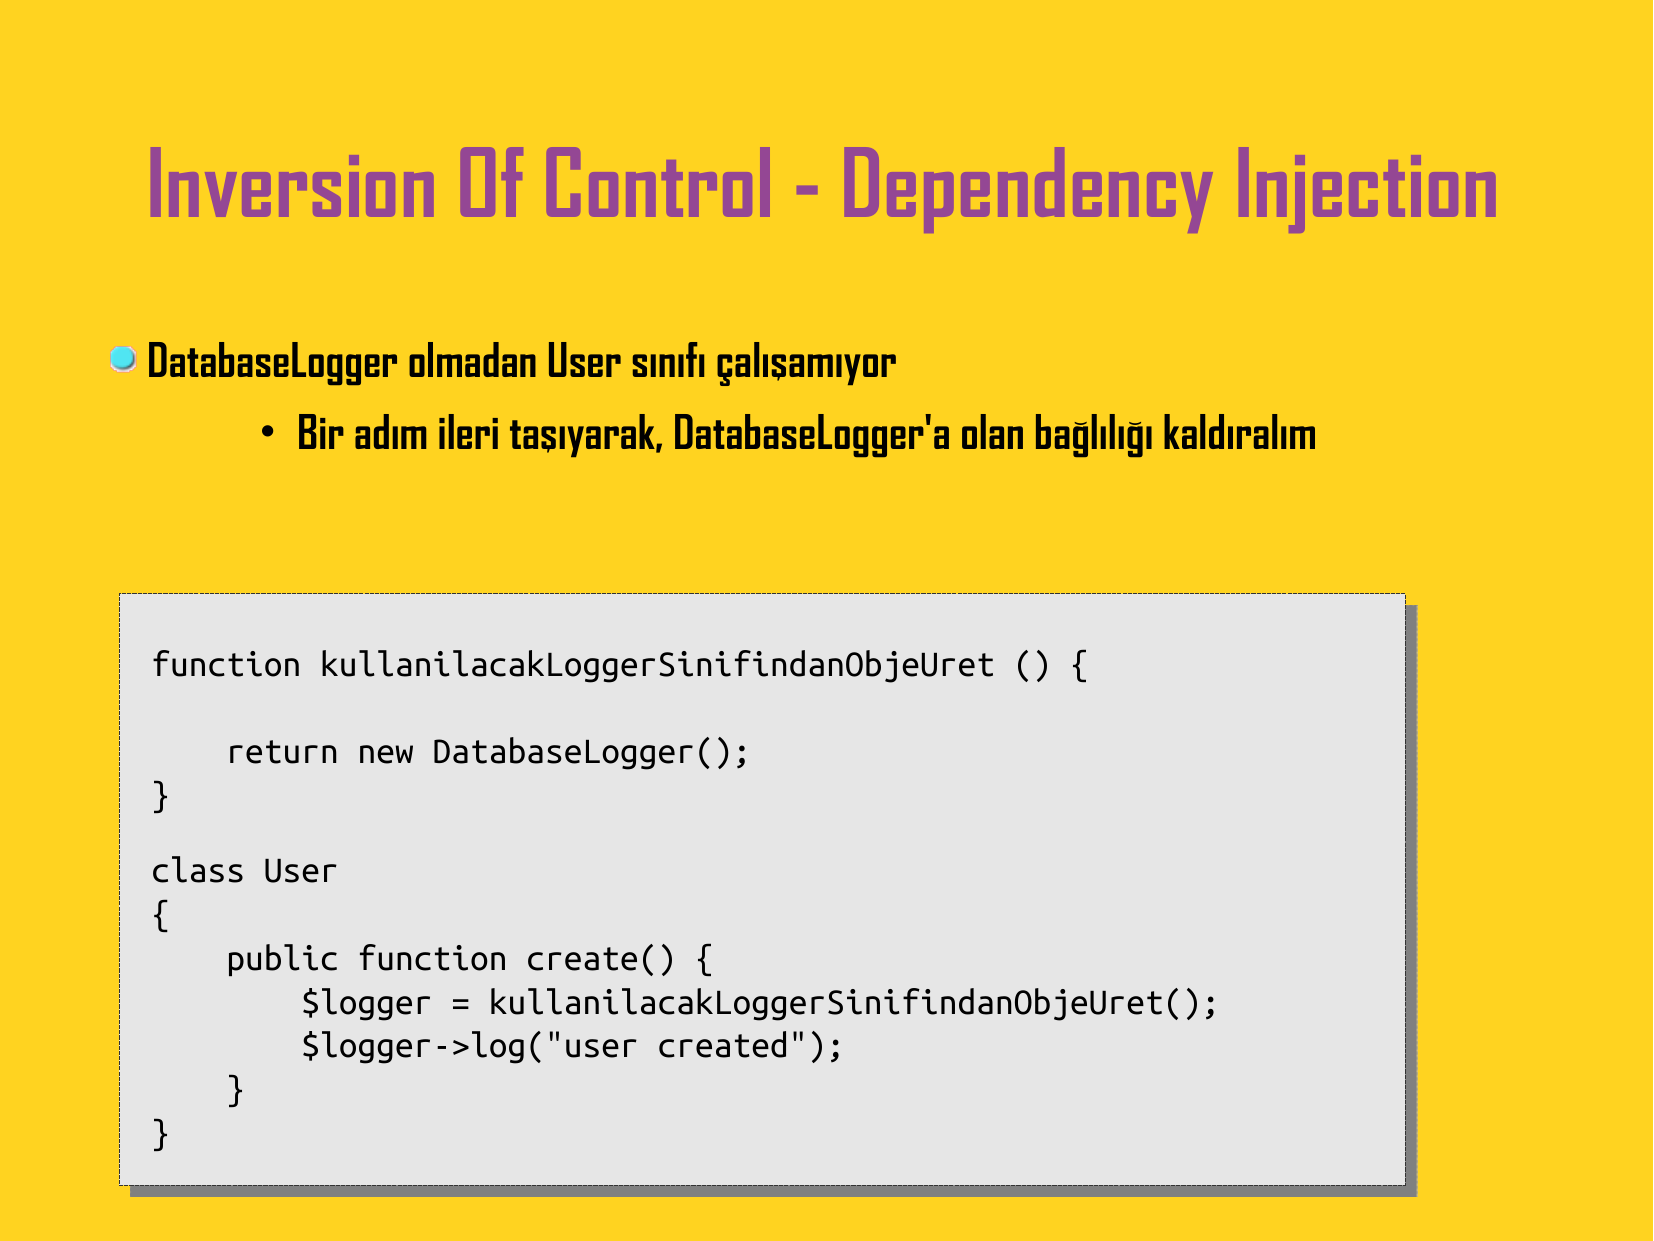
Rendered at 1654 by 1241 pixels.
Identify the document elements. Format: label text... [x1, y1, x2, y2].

text_box [119, 593, 1406, 1186]
text_box Inversion Of Control - Dependency Injection [131, 118, 1522, 244]
text_box DatabaseLogger olmadan User sınıfı çalışamıyor Bir adım ileri taşıyarak, DatabaseLogger'a olan bağlılığı kaldıralım [94, 253, 1330, 467]
text_box function kullanilacakLoggerSinifindanObjeUret () { return new DatabaseLogger(); } class User { public function create() { $logger = kullanilacakLoggerSinifindanObjeUret(); $logger->log("user created"); } } [136, 637, 1517, 1241]
